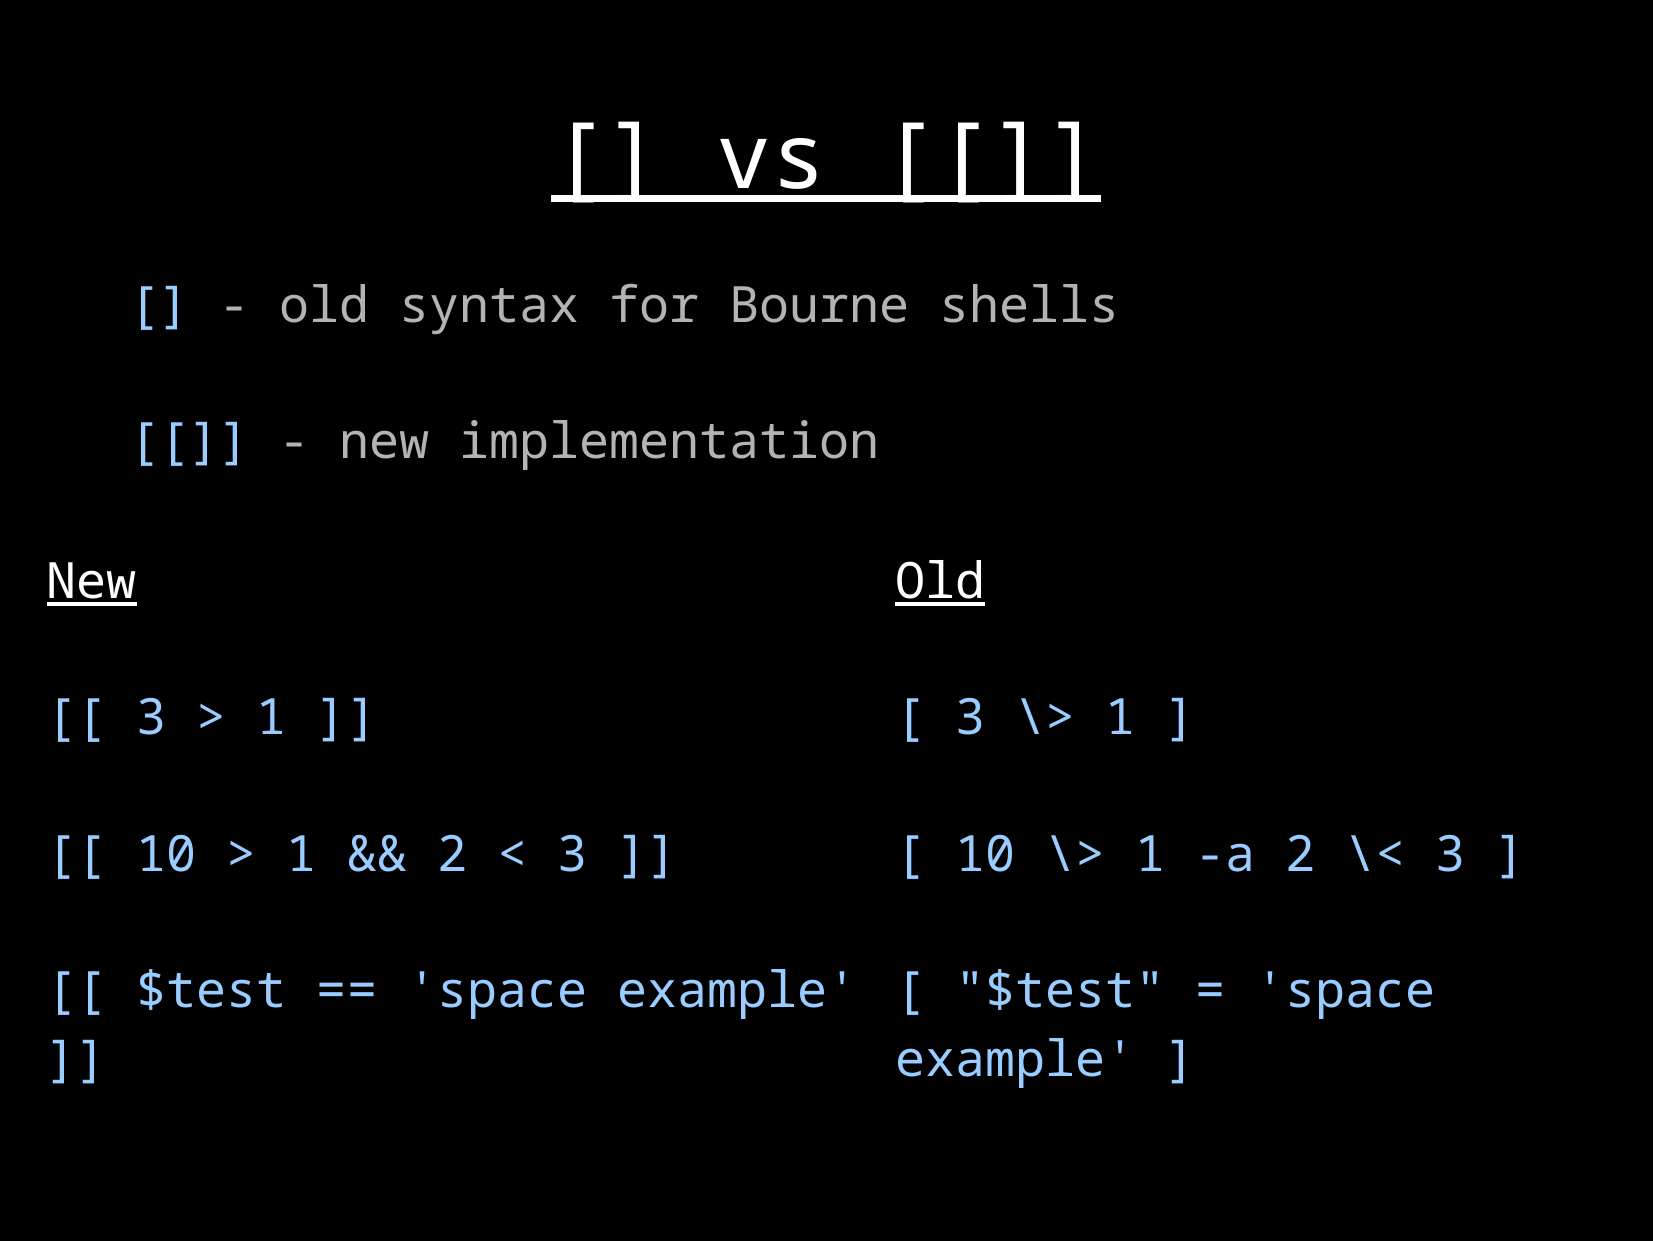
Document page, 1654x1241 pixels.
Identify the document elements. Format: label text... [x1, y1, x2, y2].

table_header New [[ 3 > 1 ]] [[ 10 > 1 && 2 < 3 ]] [[ $test == 'space example' ]] [32, 537, 881, 1099]
table_header Old [ 3 \> 1 ] [ 10 \> 1 -a 2 \< 3 ] [ "$test" = 'space example' ] [881, 537, 1641, 1099]
table_header [1337, 261, 1604, 482]
table_header [] - old syntax for Bourne shells [[]] - new implementation [114, 261, 1337, 482]
title [] vs [[]] [82, 49, 1571, 257]
